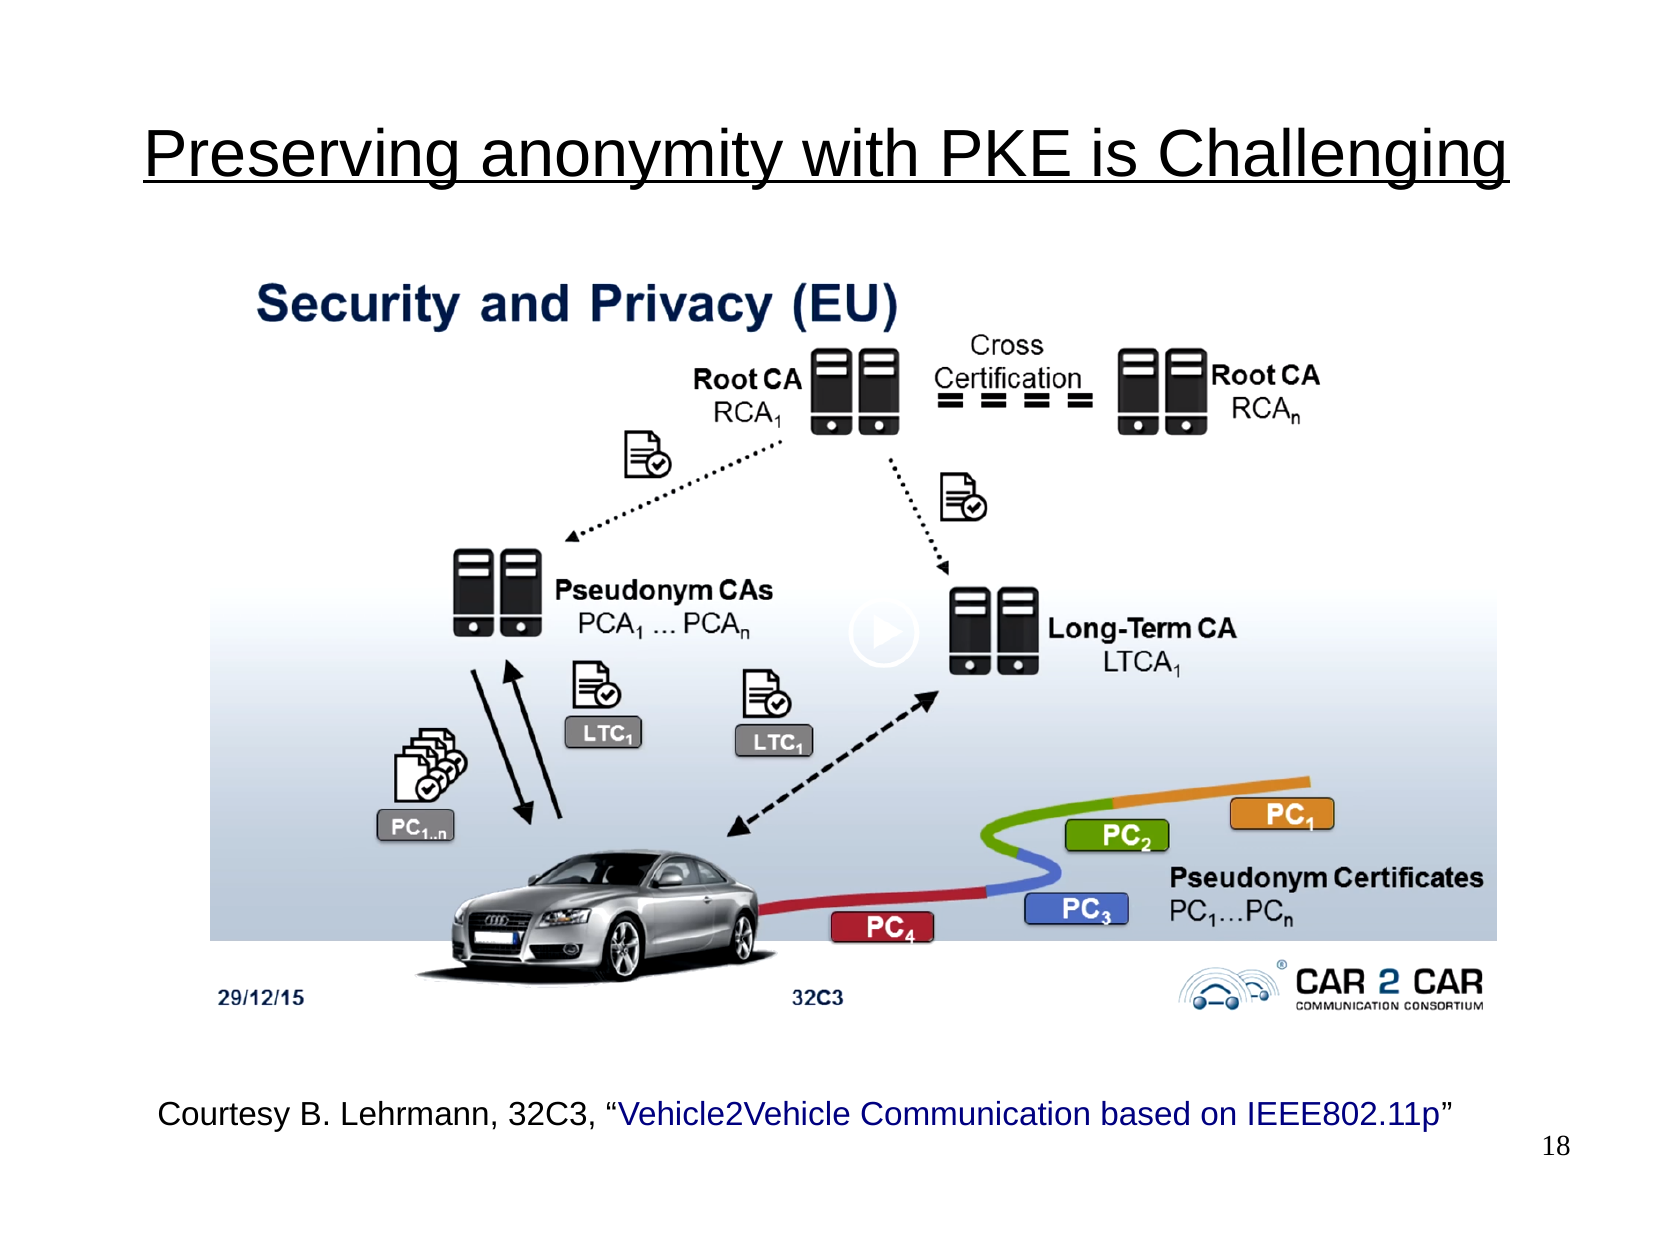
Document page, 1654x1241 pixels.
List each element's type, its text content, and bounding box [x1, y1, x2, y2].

text_box Courtesy B. Lehrmann, 32C3, “Vehicle2Vehicle Communication based on IEEE802.11p” [142, 1088, 1471, 1141]
picture [210, 269, 1497, 1021]
title Preserving anonymity with PKE is Challenging [82, 49, 1571, 257]
